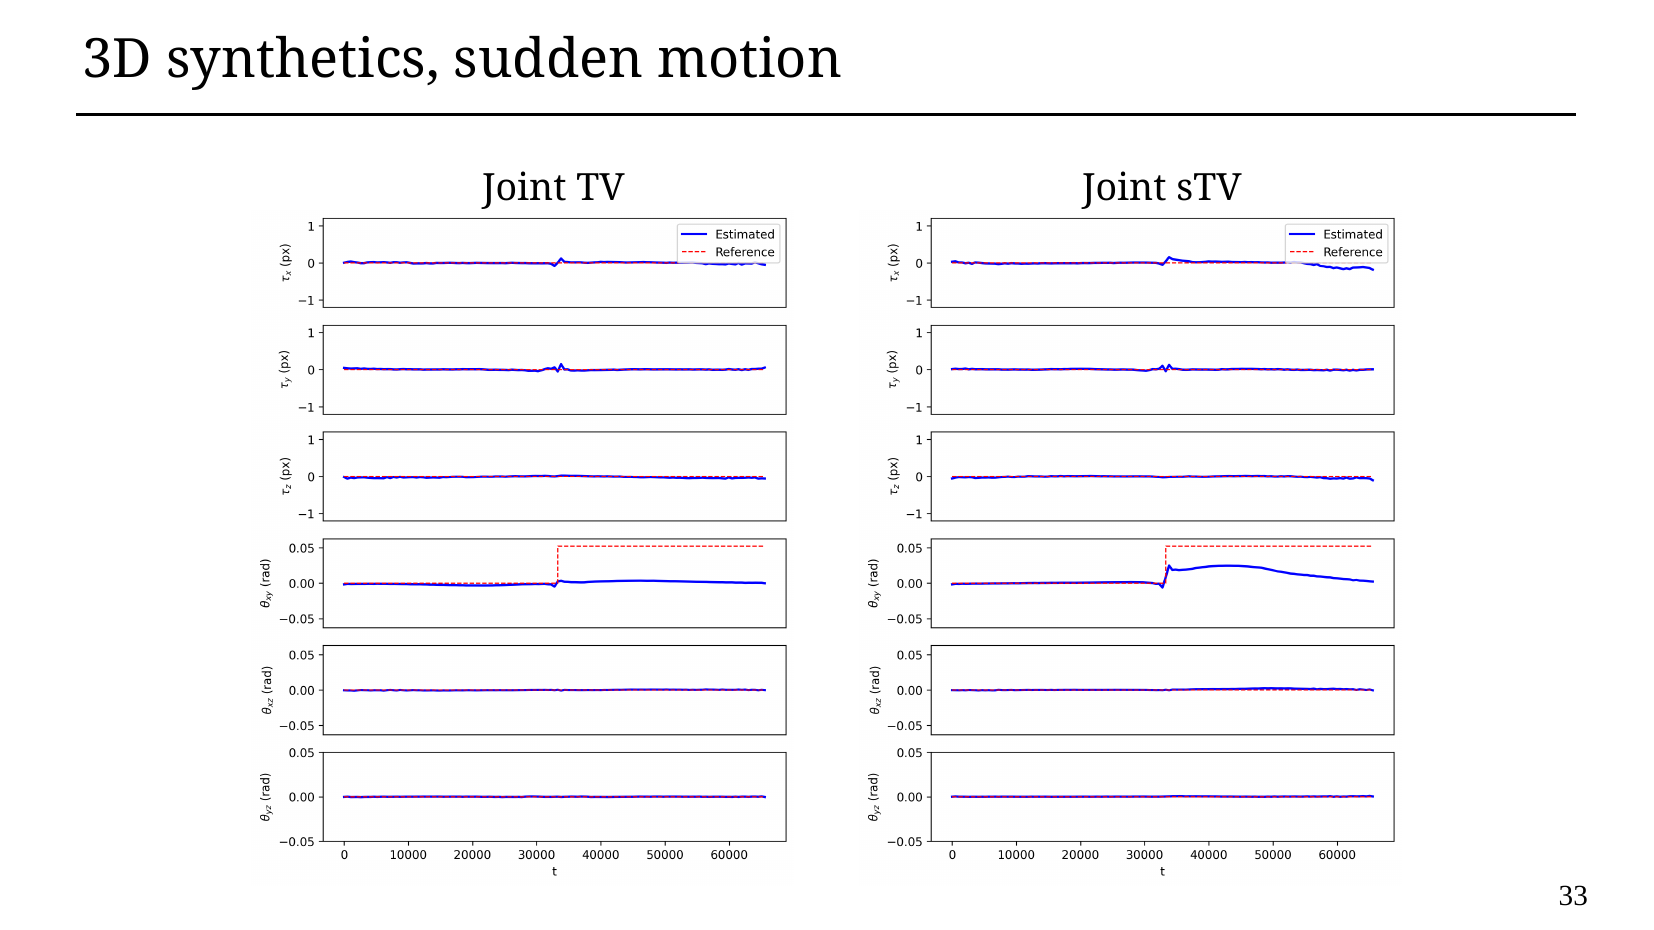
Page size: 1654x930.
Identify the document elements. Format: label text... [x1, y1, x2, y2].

title 3D synthetics, sudden motion [82, 7, 1571, 105]
picture [251, 210, 794, 886]
text_box Joint TV [328, 153, 779, 212]
picture [859, 210, 1402, 886]
text_box Joint sTV [936, 153, 1387, 212]
